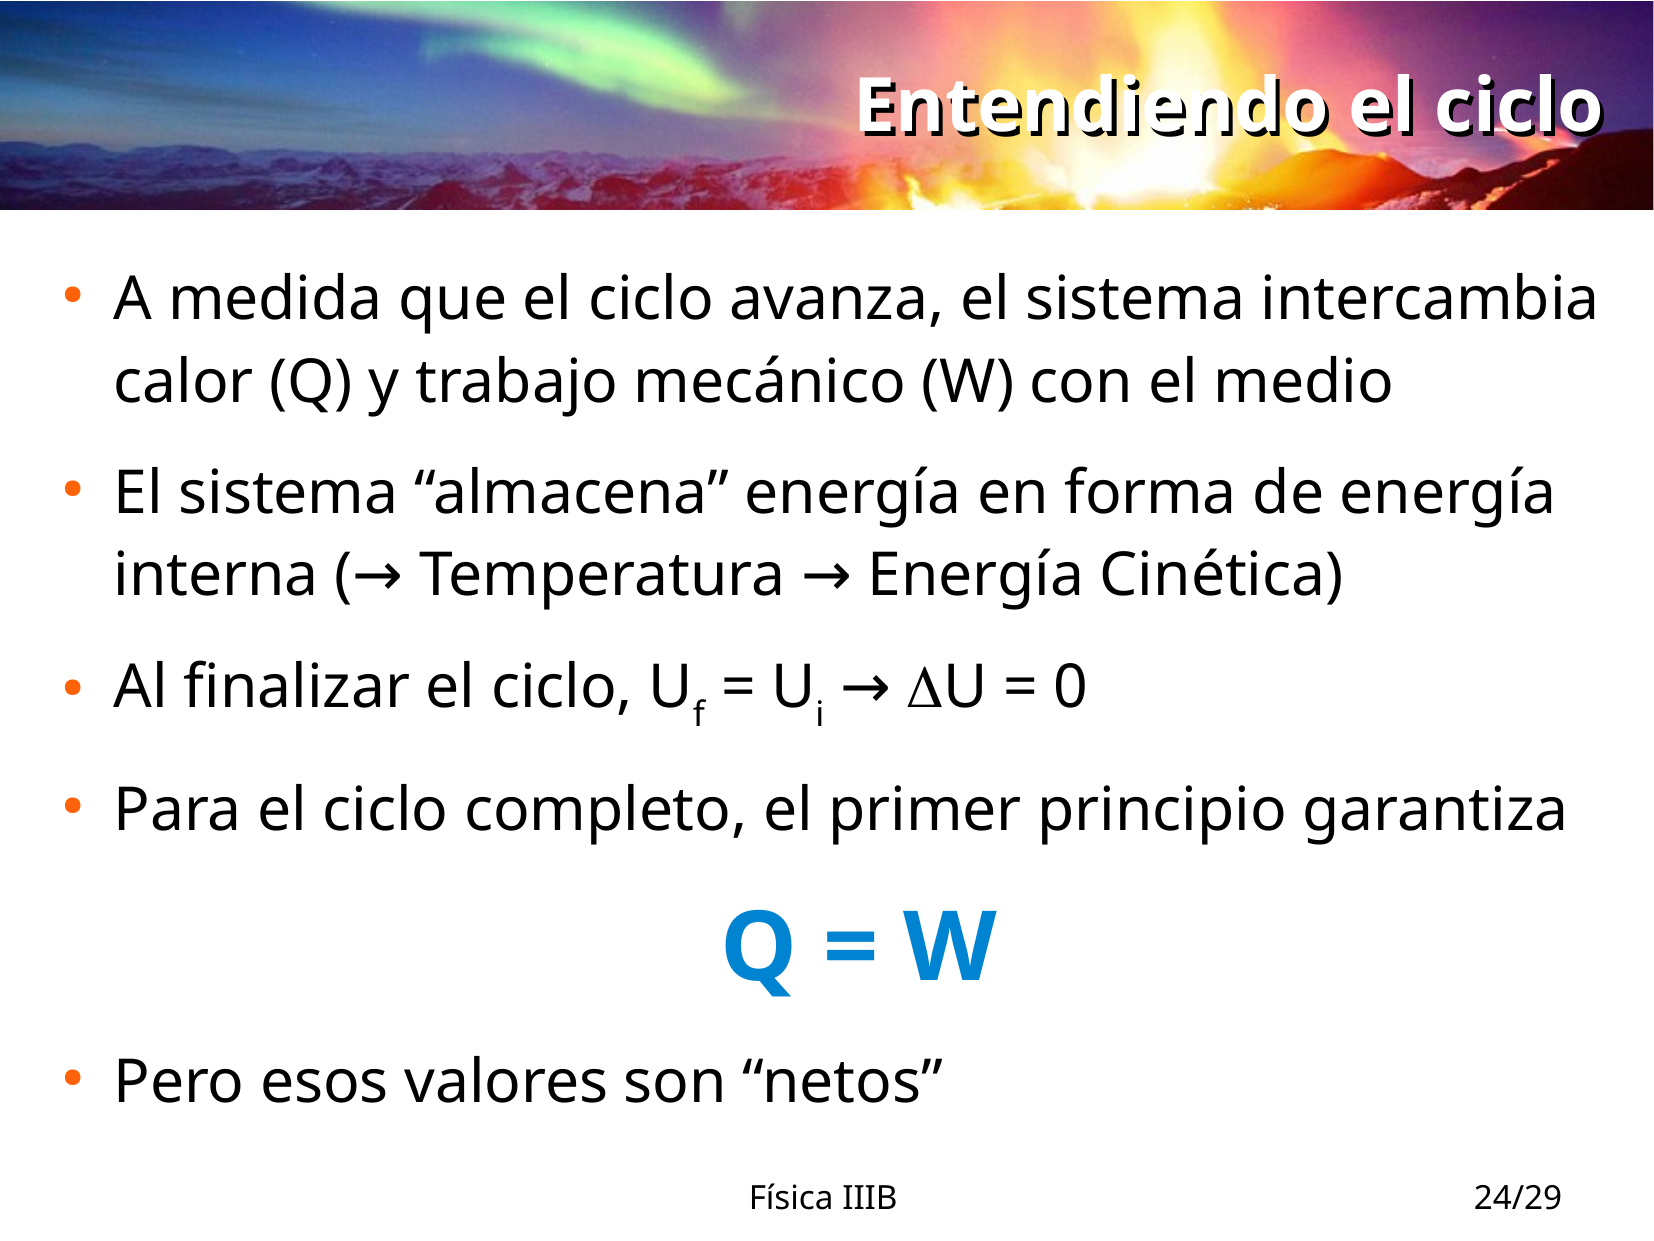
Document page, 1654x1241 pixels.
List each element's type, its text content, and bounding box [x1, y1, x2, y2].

list A medida que el ciclo avanza, el sistema intercambia calor (Q) y trabajo mecánico (W) con el medio El sistema “almacena” energía en forma de energía interna (→ Temperatura → Energía Cinética) Al finalizar el ciclo, Uf = Ui → DU = 0 Para el ciclo completo, el primer principio garantiza Q = W Pero esos valores son “netos” [45, 255, 1606, 1156]
title Entendiendo el ciclo [45, 15, 1606, 191]
picture [0, 1, 1654, 210]
